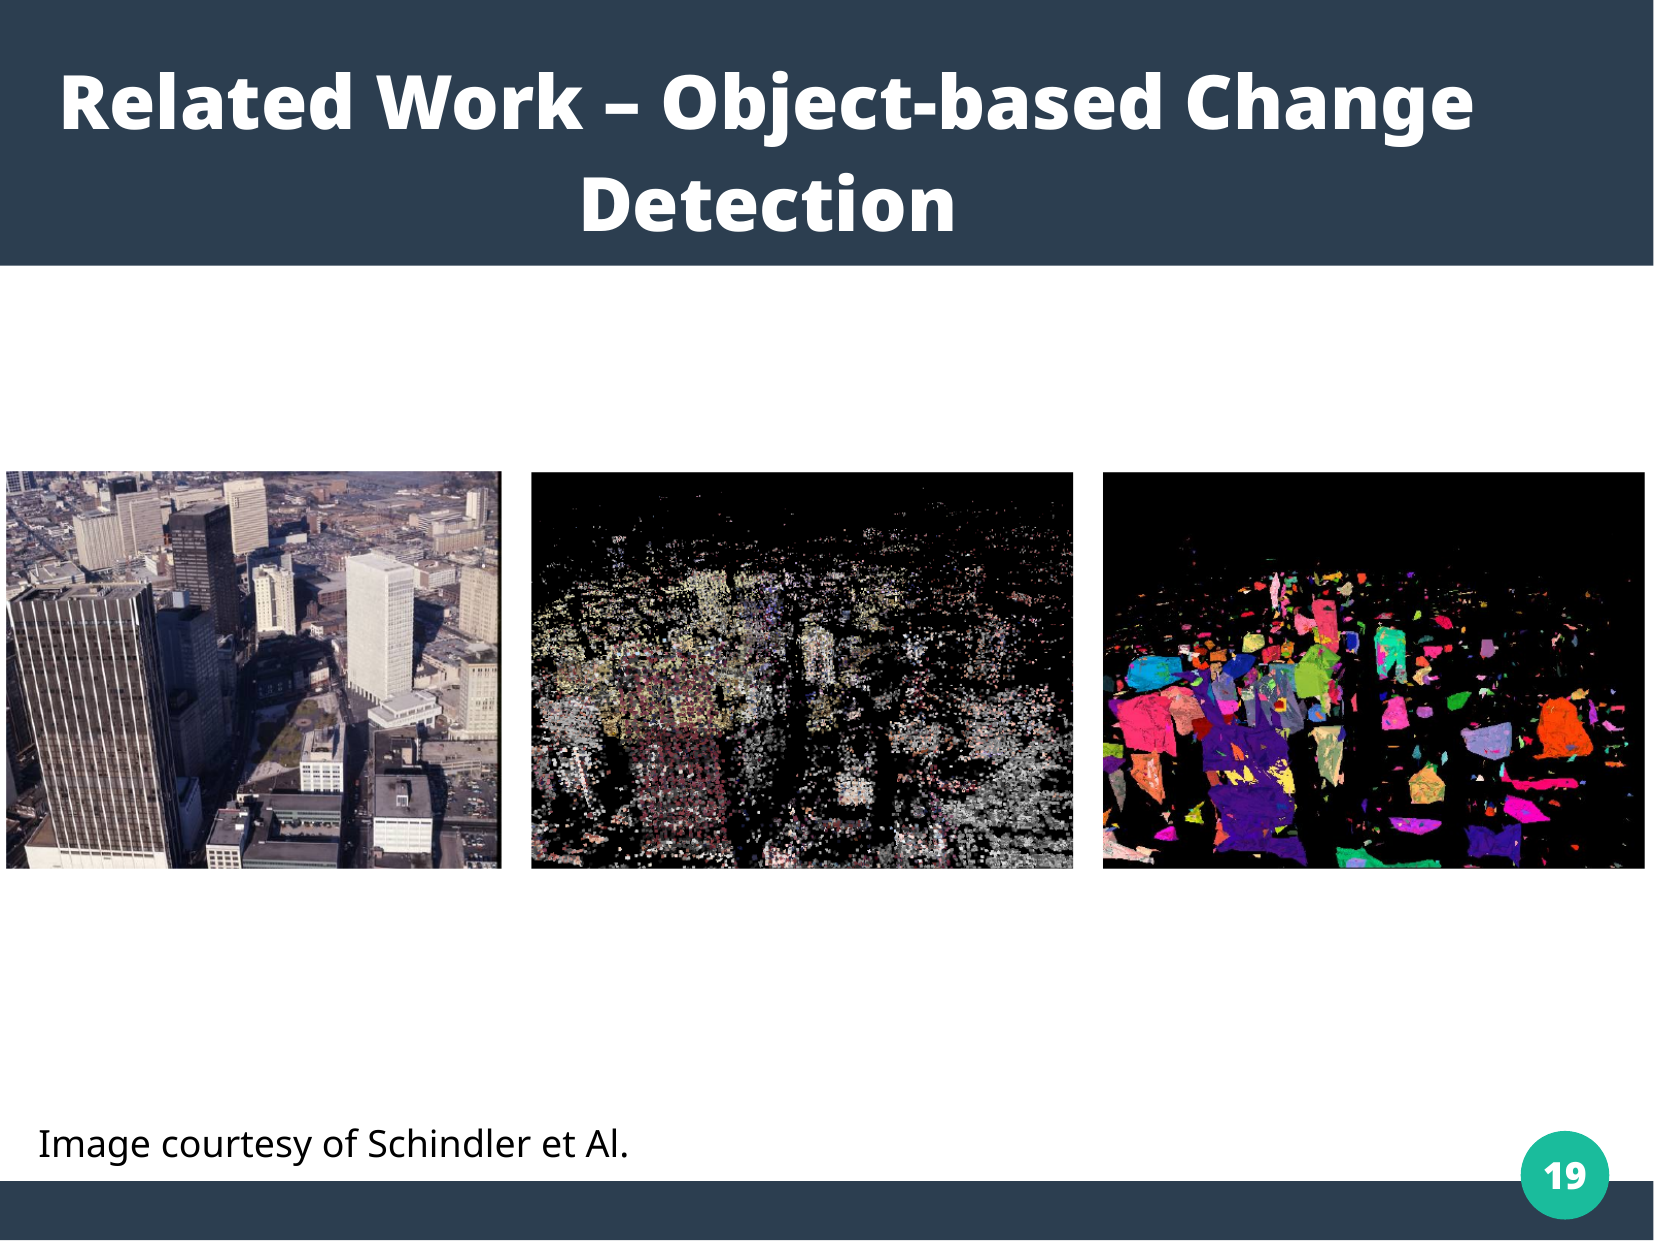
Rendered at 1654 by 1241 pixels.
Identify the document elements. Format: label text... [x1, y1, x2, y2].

title Related Work – Object-based Change Detection [59, 49, 1595, 207]
text_box Image courtesy of Schindler et Al. [23, 1110, 691, 1169]
picture [0, 464, 1654, 878]
